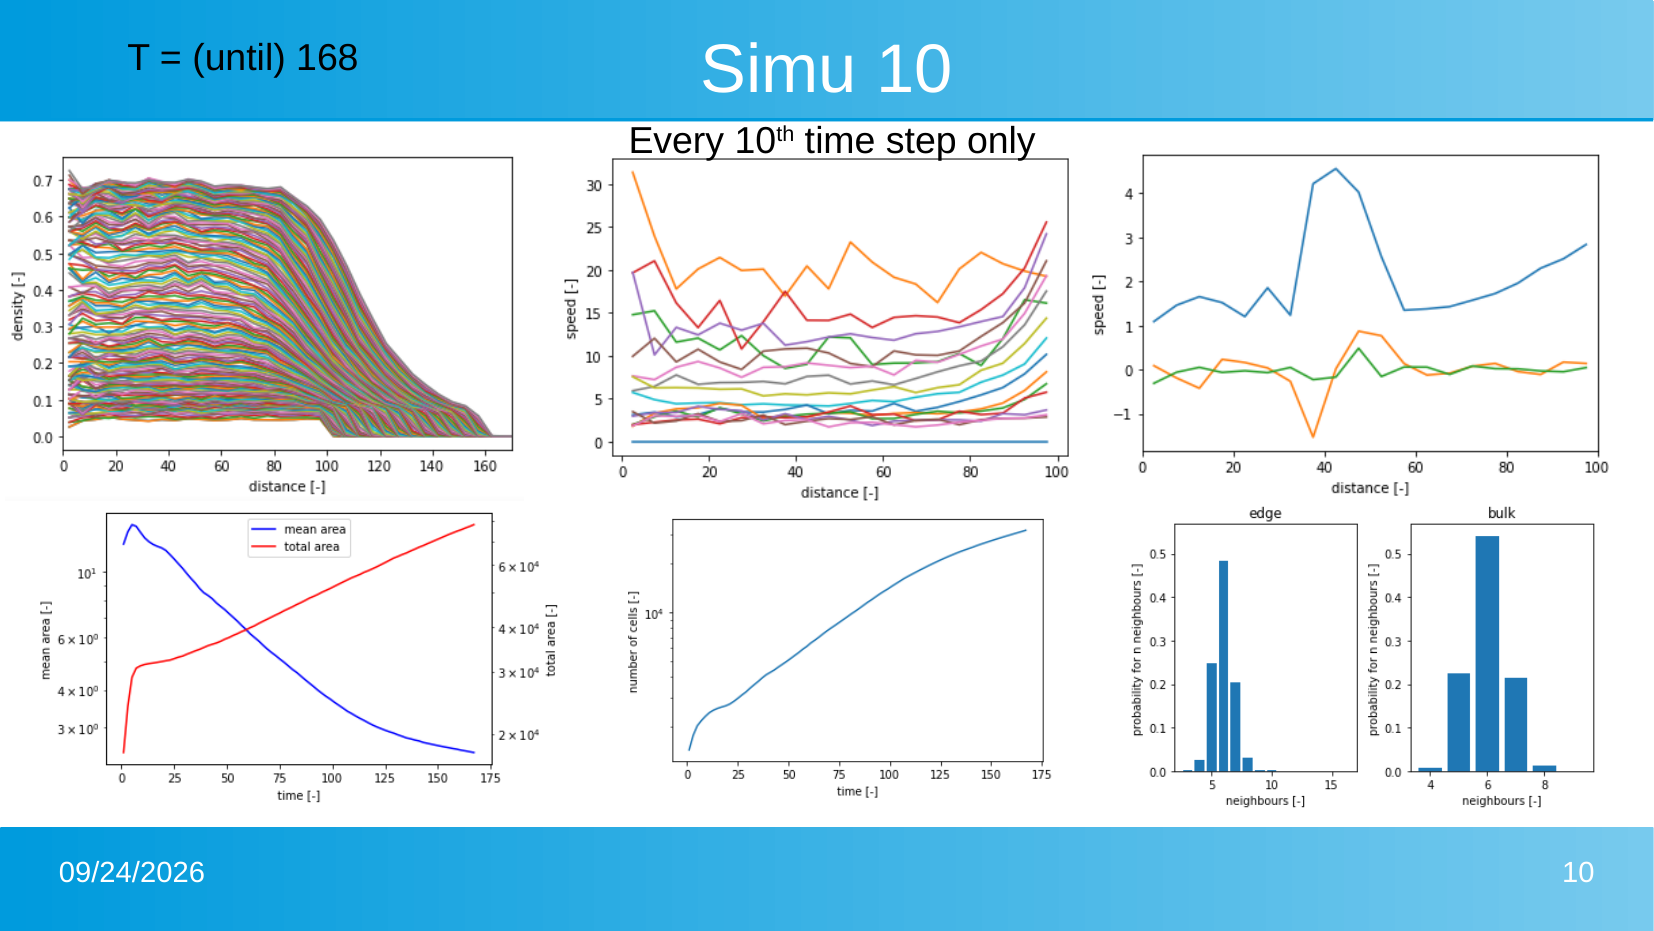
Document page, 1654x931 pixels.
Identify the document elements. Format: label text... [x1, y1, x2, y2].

text_box Every 10th time step only [613, 112, 1064, 212]
title Simu 10 [59, 29, 1595, 108]
picture [627, 509, 1056, 800]
picture [37, 144, 1613, 814]
text_box T = (until) 168 [112, 29, 451, 87]
picture [5, 149, 524, 501]
